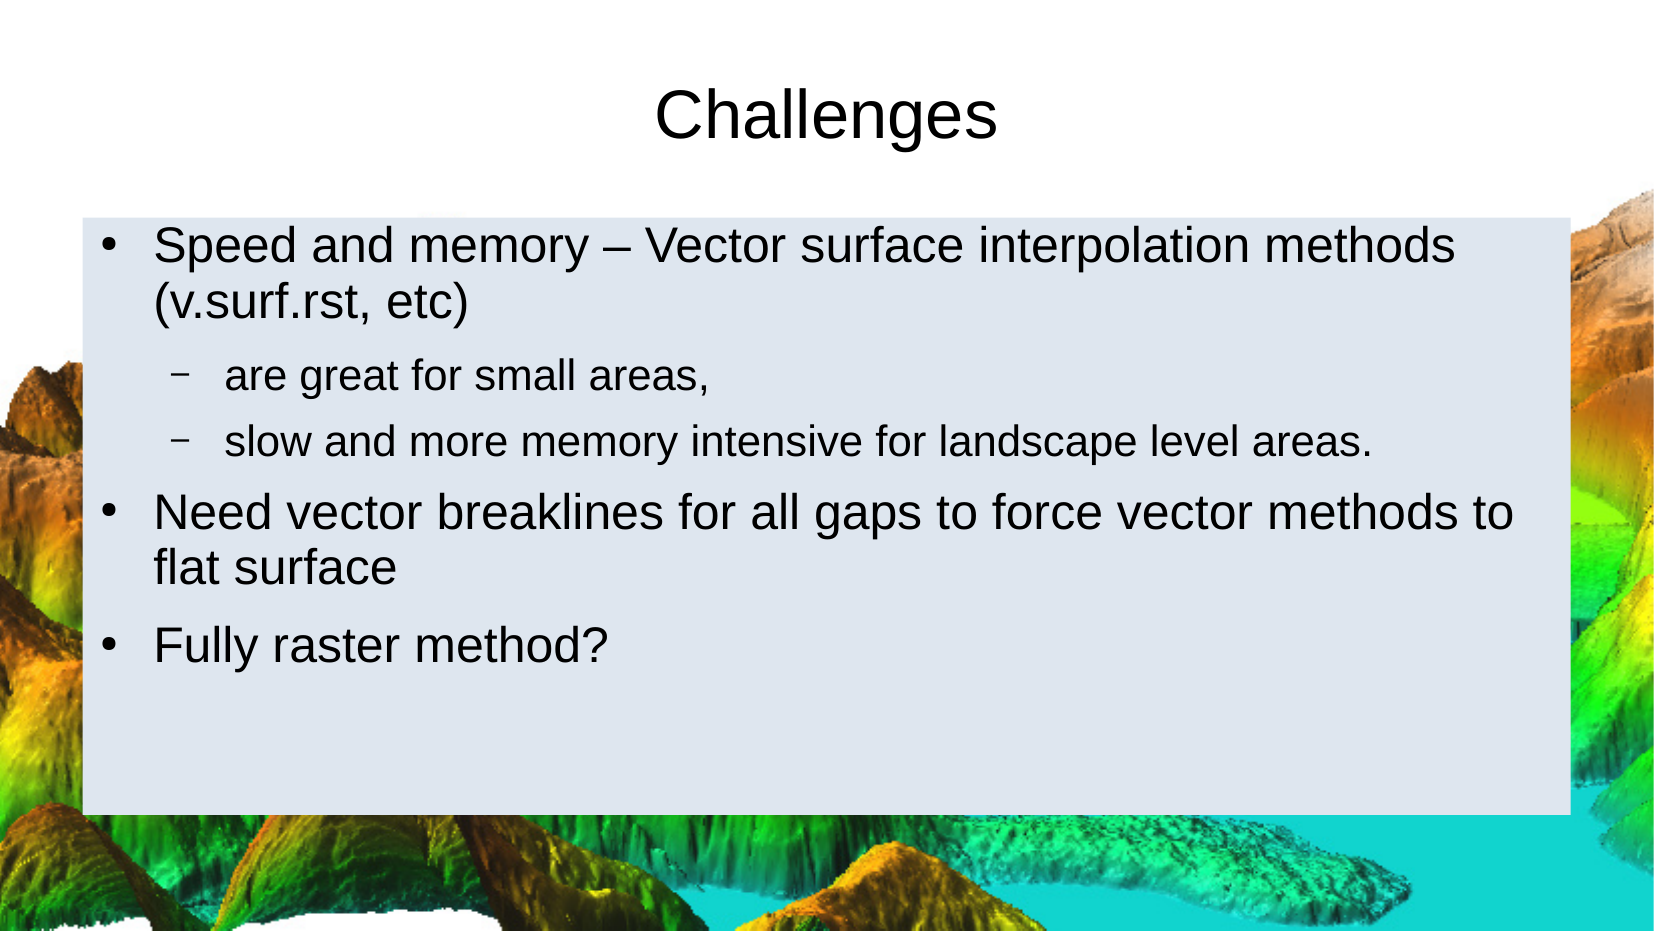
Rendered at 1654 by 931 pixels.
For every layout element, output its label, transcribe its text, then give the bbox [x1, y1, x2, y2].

list Speed and memory – Vector surface interpolation methods (v.surf.rst, etc) are great for small areas, slow and more memory intensive for landscape level areas. Need vector breaklines for all gaps to force vector methods to flat surface Fully raster method? [82, 217, 1571, 815]
title Challenges [82, 36, 1571, 193]
picture [0, 0, 1654, 931]
